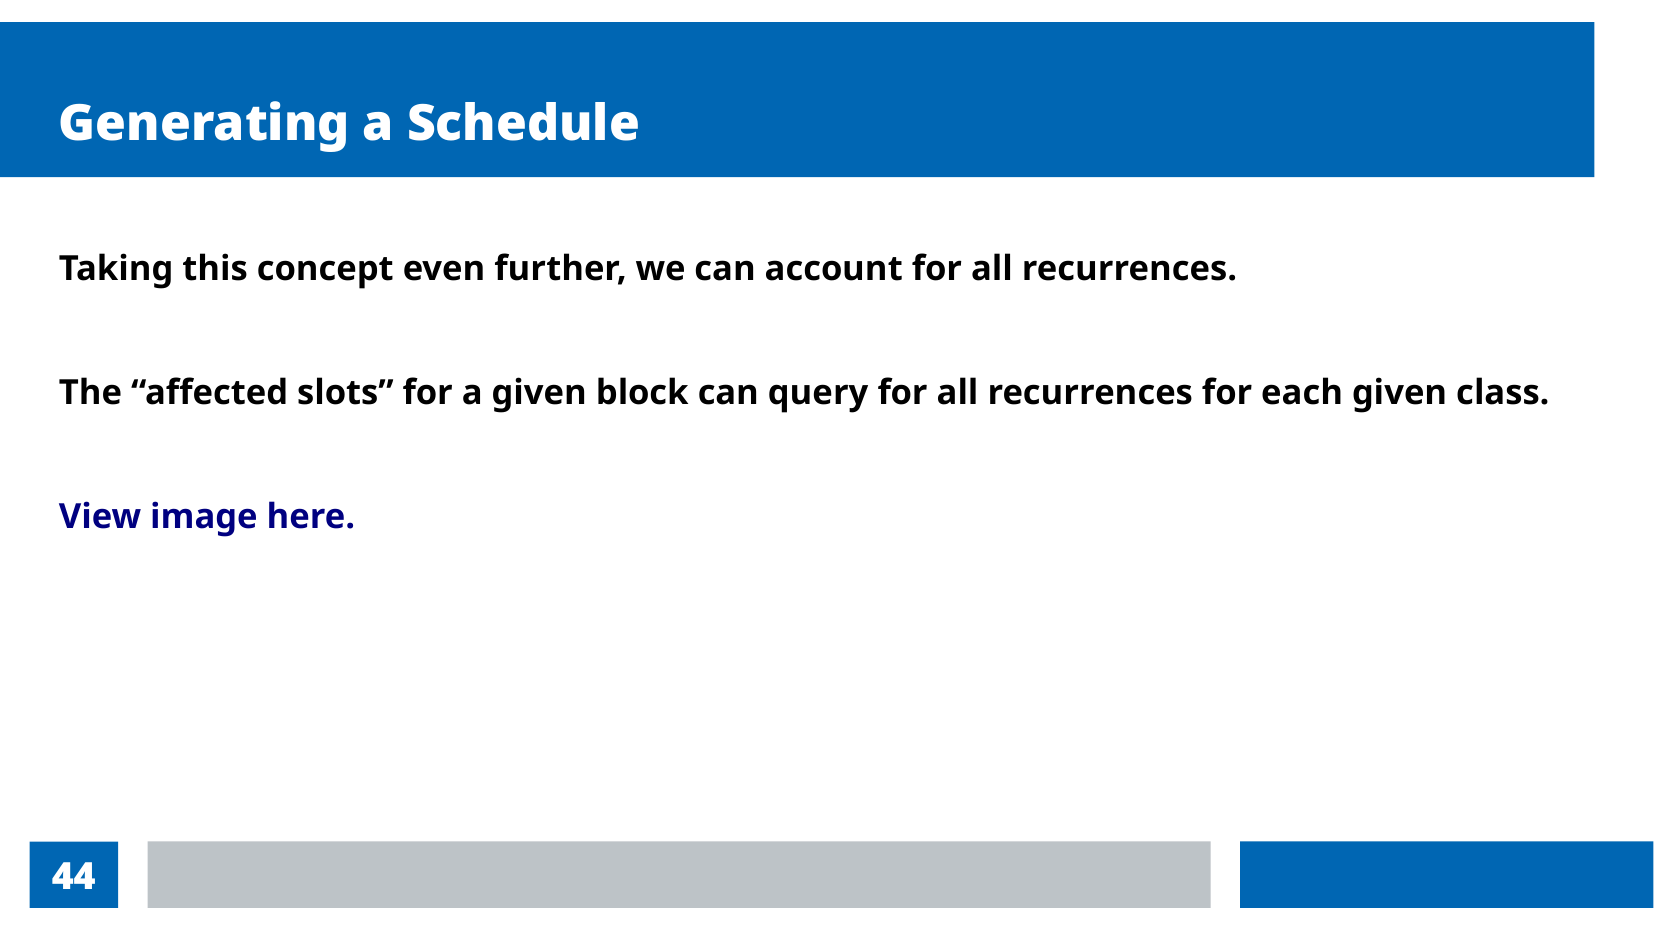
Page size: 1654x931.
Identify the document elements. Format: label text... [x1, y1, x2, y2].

title Generating a Schedule [59, 44, 1595, 156]
list Taking this concept even further, we can account for all recurrences. The “affected slots” for a given block can query for all recurrences for each given class. View image here. [59, 243, 1565, 541]
